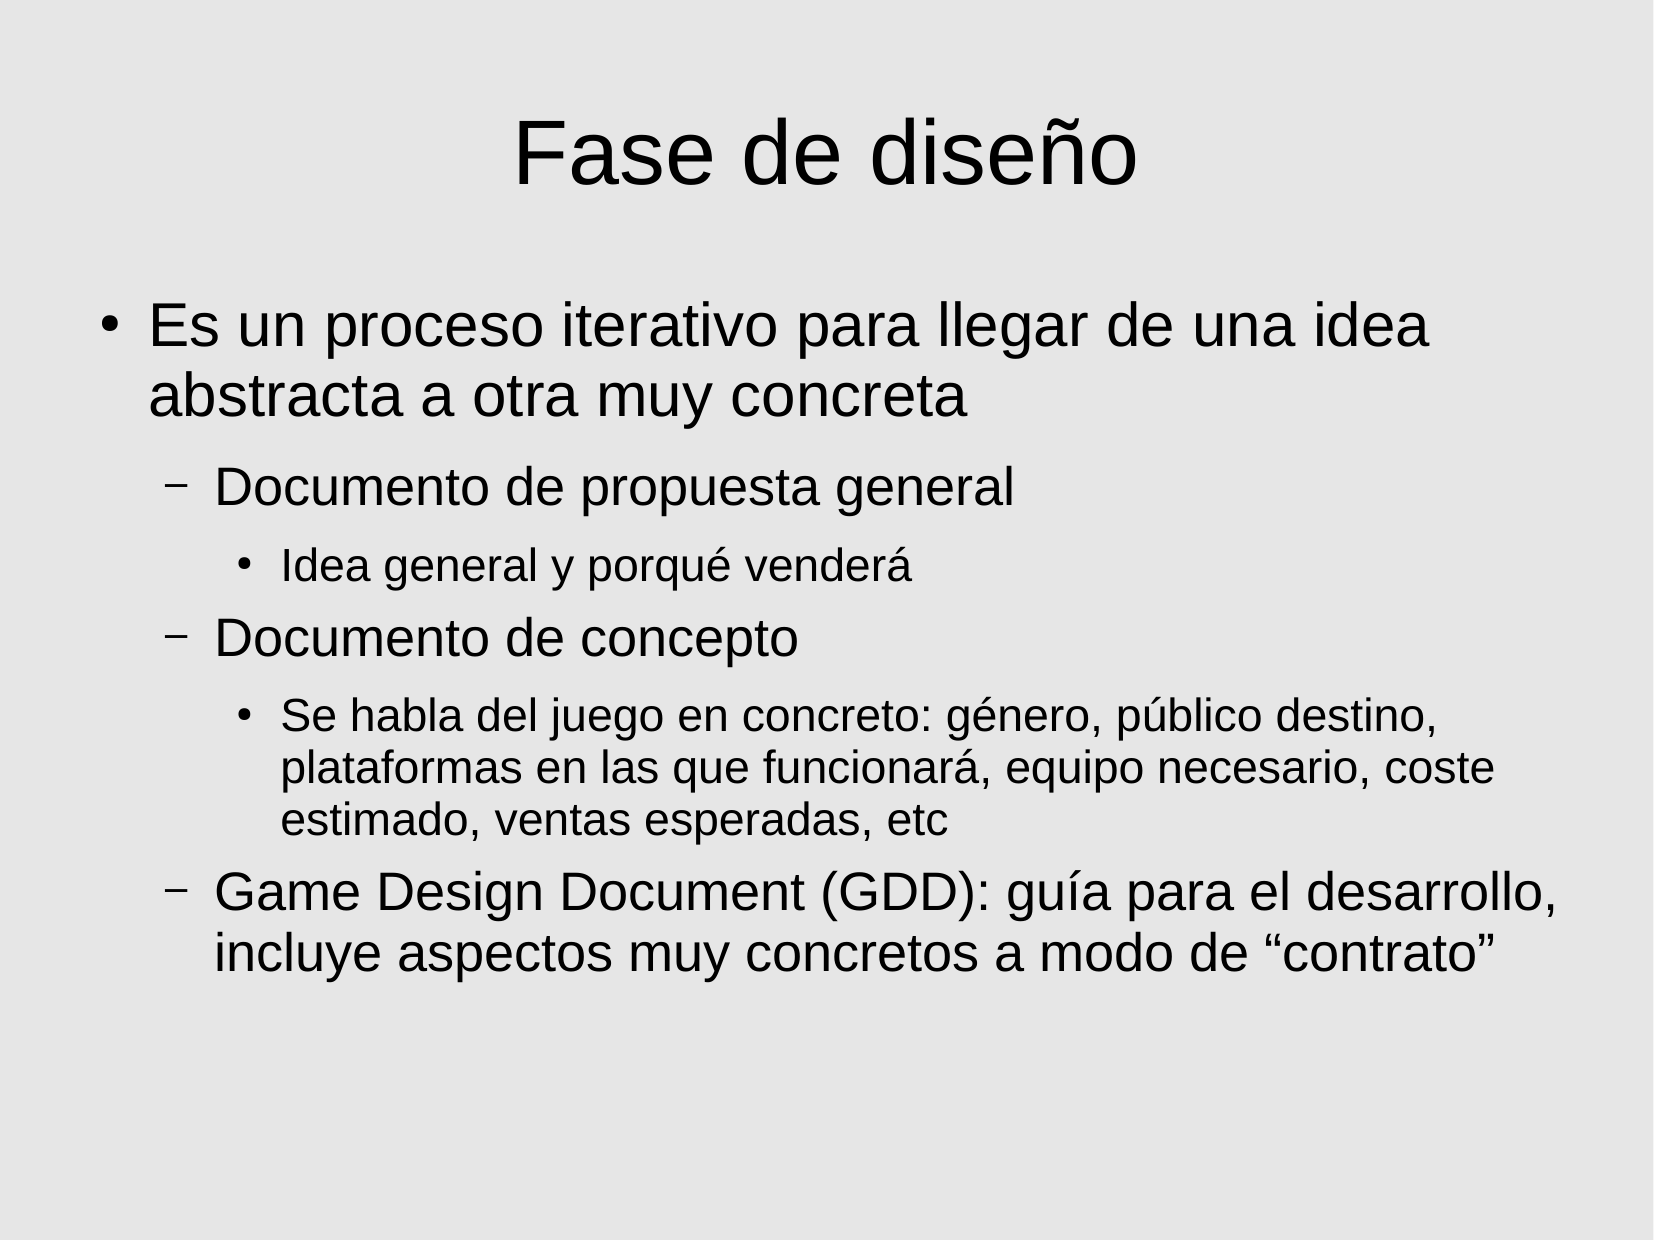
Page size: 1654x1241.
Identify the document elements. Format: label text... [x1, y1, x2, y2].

title Fase de diseño [82, 49, 1571, 257]
list Es un proceso iterativo para llegar de una idea abstracta a otra muy concreta Documento de propuesta general Idea general y porqué venderá Documento de concepto Se habla del juego en concreto: género, público destino, plataformas en las que funcionará, equipo necesario, coste estimado, ventas esperadas, etc Game Design Document (GDD): guía para el desarrollo, incluye aspectos muy concretos a modo de “contrato” [82, 290, 1571, 1010]
